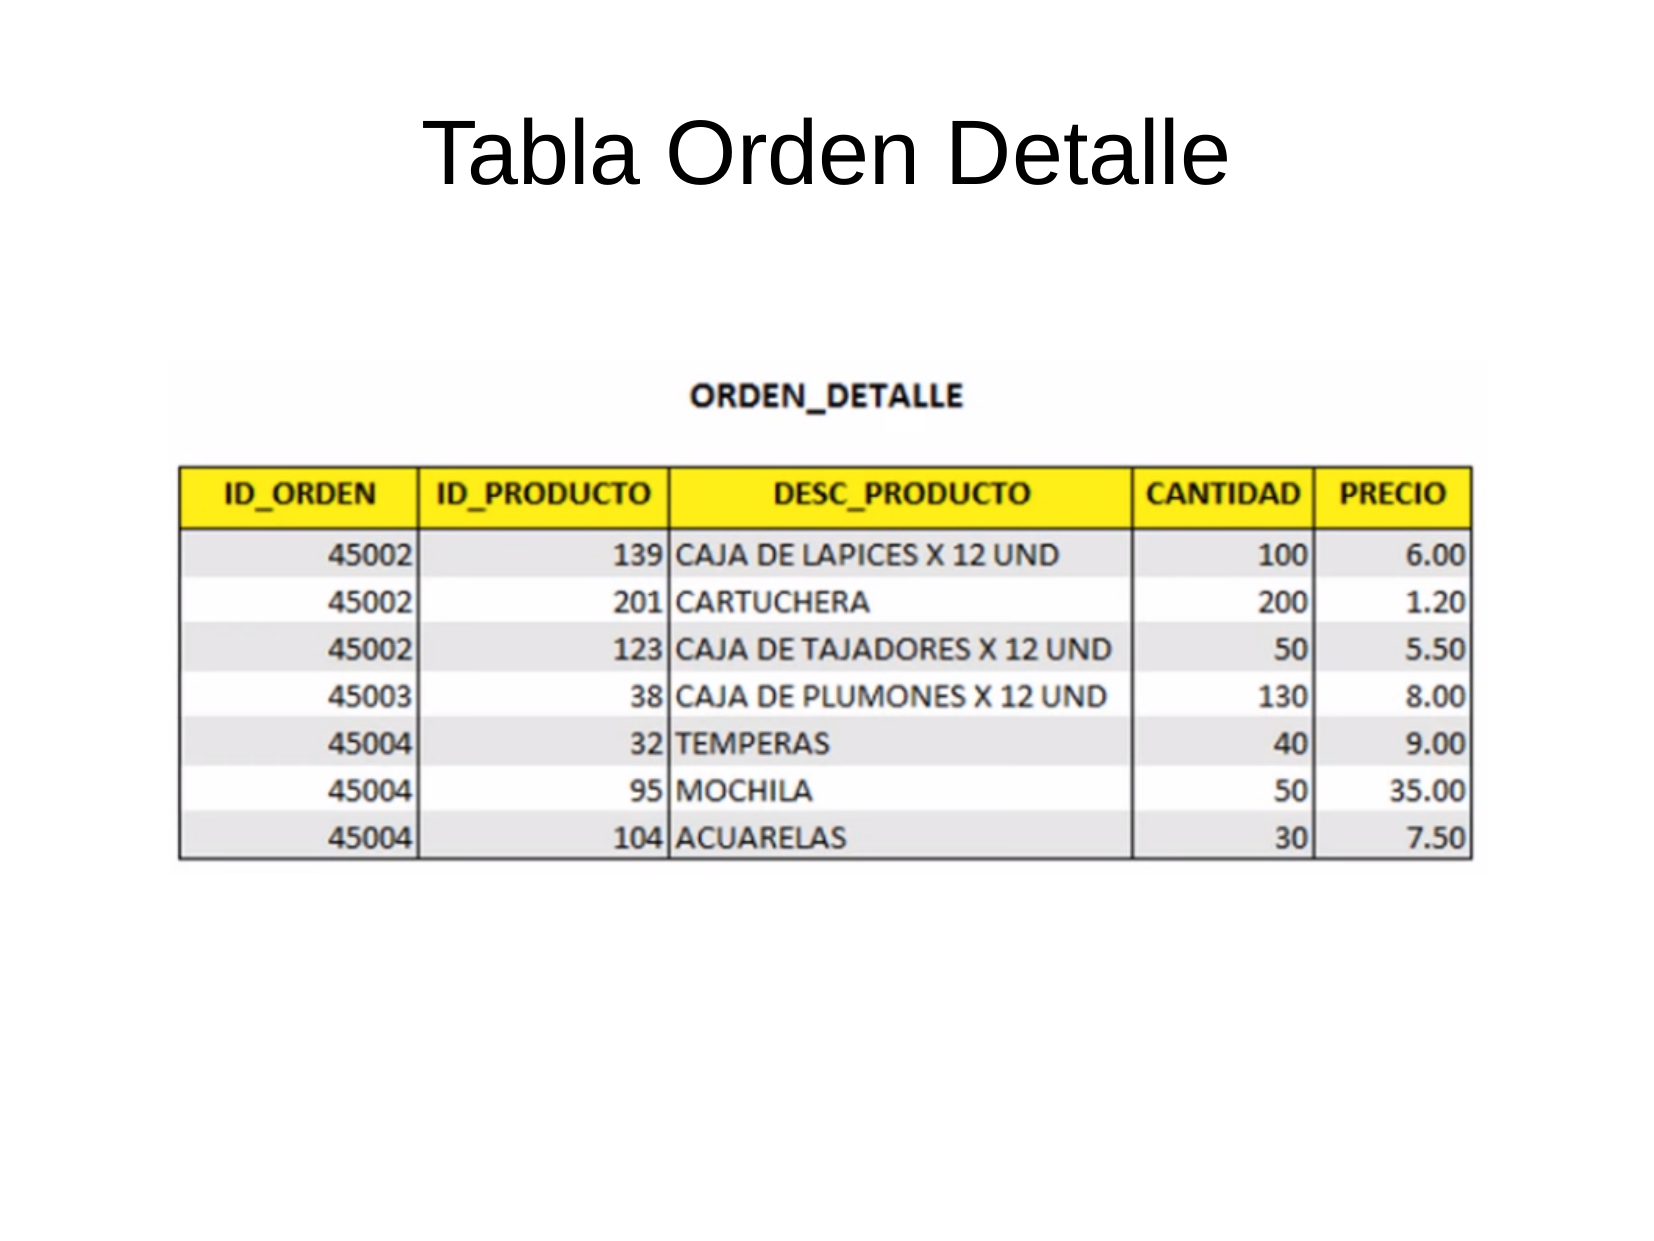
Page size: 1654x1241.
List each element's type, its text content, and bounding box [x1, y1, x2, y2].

title Tabla Orden Detalle [82, 49, 1571, 257]
picture [169, 361, 1487, 874]
